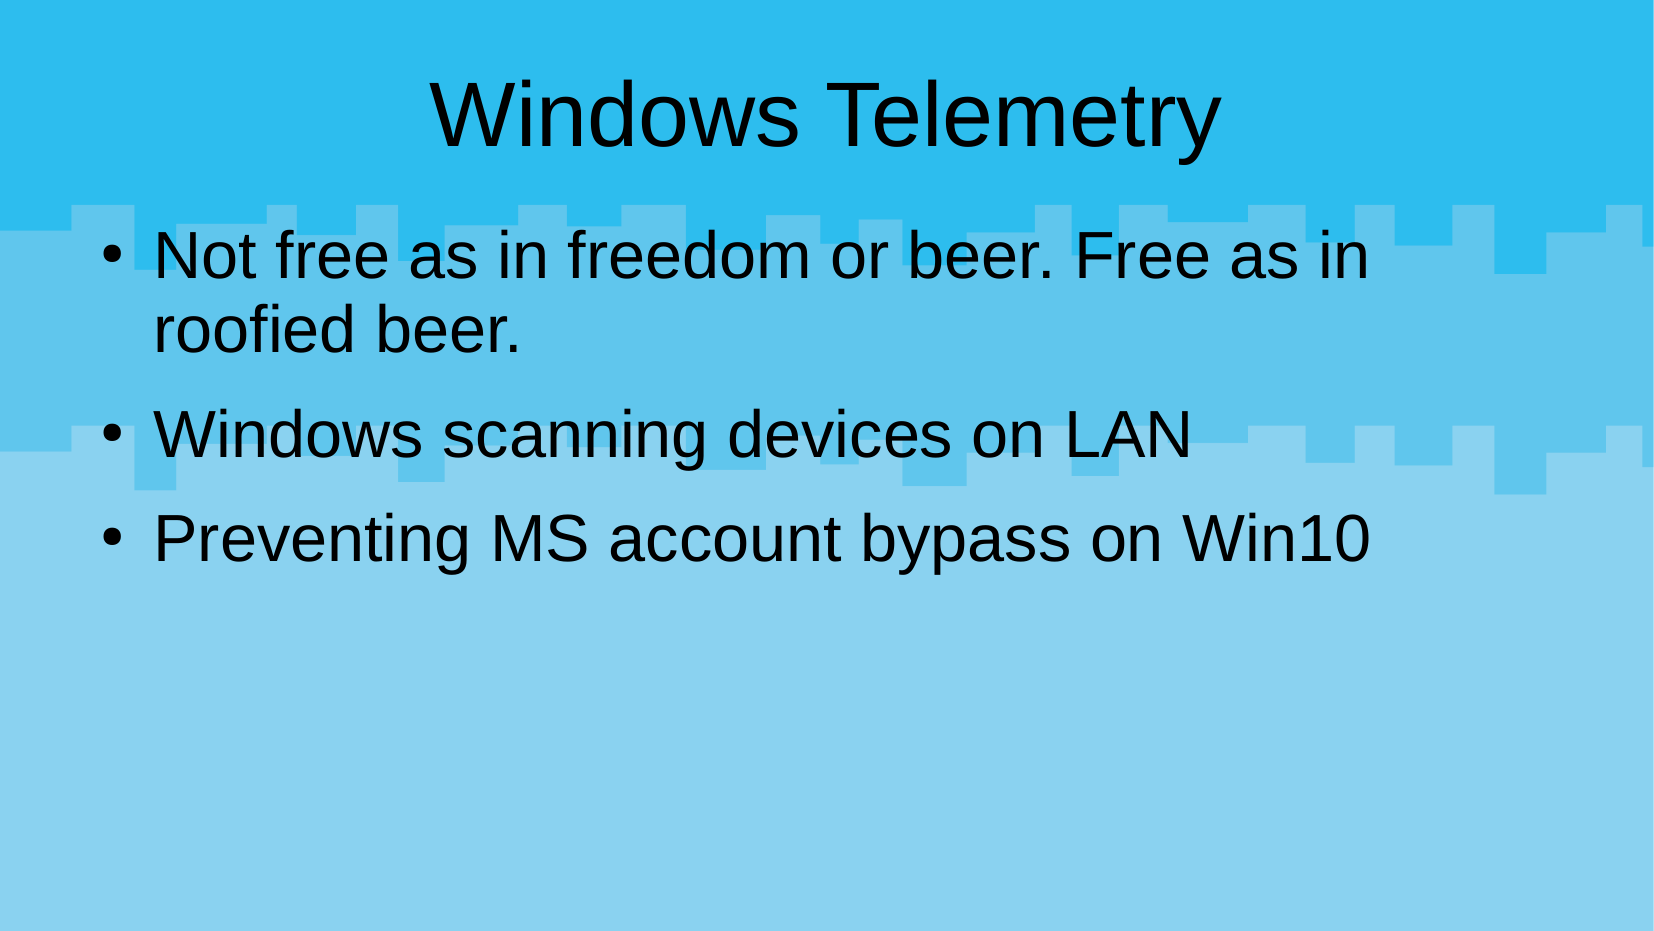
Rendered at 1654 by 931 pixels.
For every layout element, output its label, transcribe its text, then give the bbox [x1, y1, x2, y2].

list Not free as in freedom or beer. Free as in roofied beer. Windows scanning devices on LAN Preventing MS account bypass on Win10 [82, 217, 1571, 758]
title Windows Telemetry [82, 37, 1571, 193]
picture [0, 0, 1654, 931]
